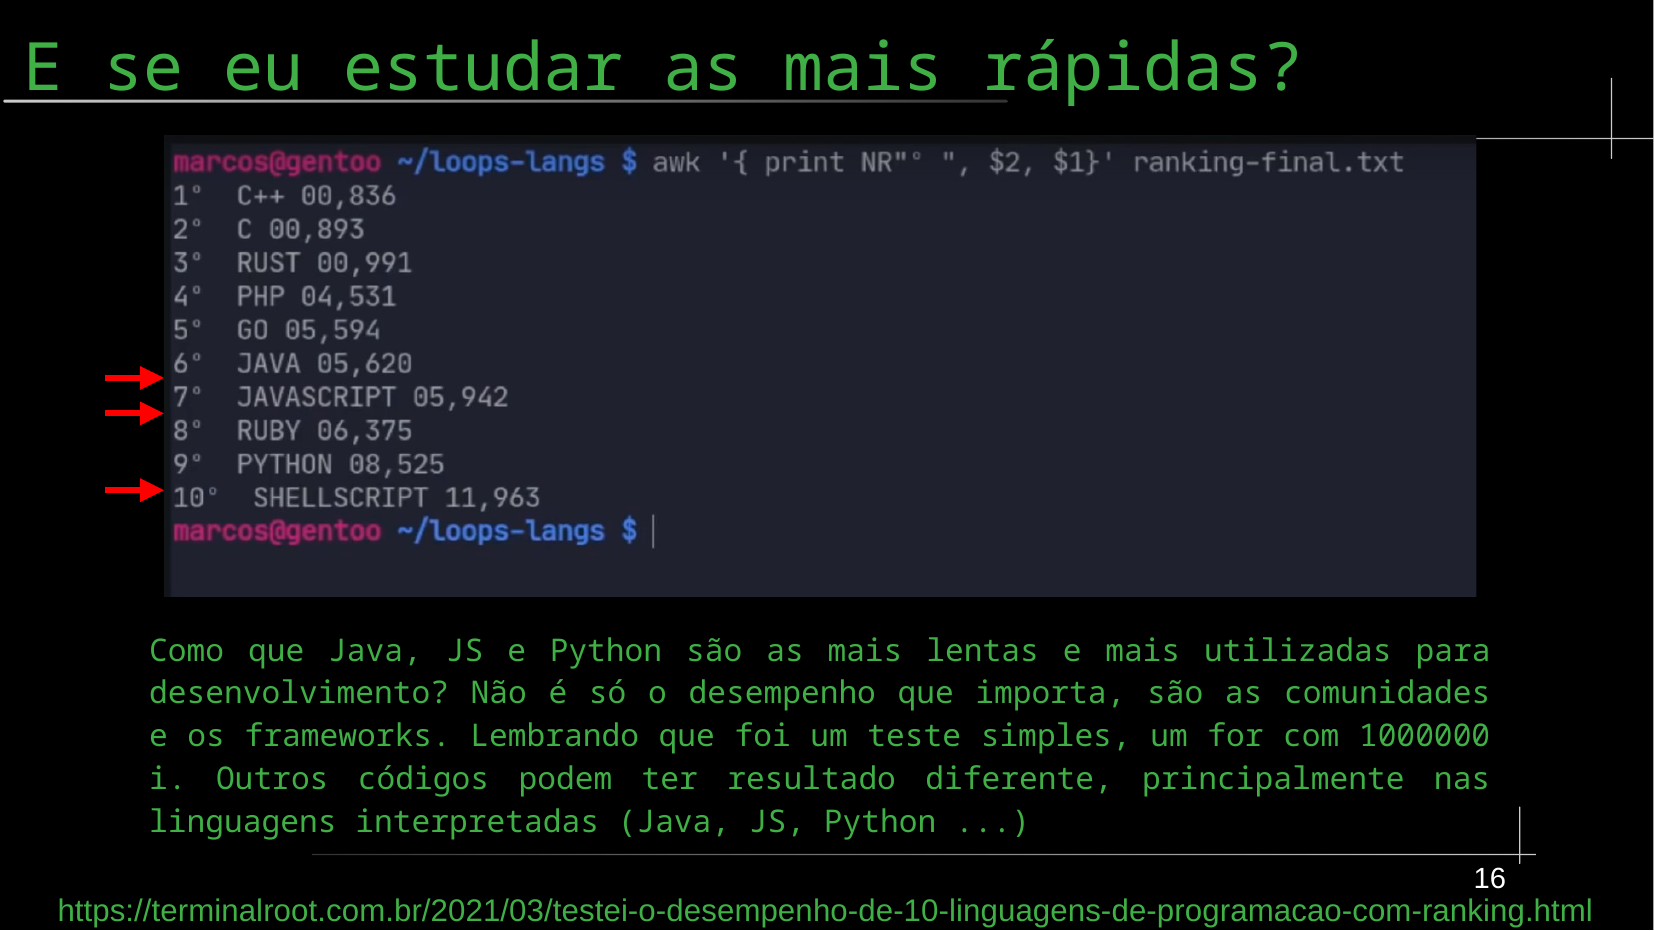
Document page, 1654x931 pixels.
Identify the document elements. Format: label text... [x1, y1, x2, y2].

picture [163, 135, 1477, 597]
text_box Como que Java, JS e Python são as mais lentas e mais utilizadas para desenvolvimento? Não é só o desempenho que importa, são as comunidades e os frameworks. Lembrando que foi um teste simples, um for com 1000000 i. Outros códigos podem ter resultado diferente, principalmente nas linguagens interpretadas (Java, JS, Python ...) [134, 620, 1506, 804]
text_box https://terminalroot.com.br/2021/03/testei-o-desempenho-de-10-linguagens-de-programacao-com-ranking.html [42, 885, 1636, 931]
title E se eu estudar as mais rápidas? [23, 11, 1589, 119]
